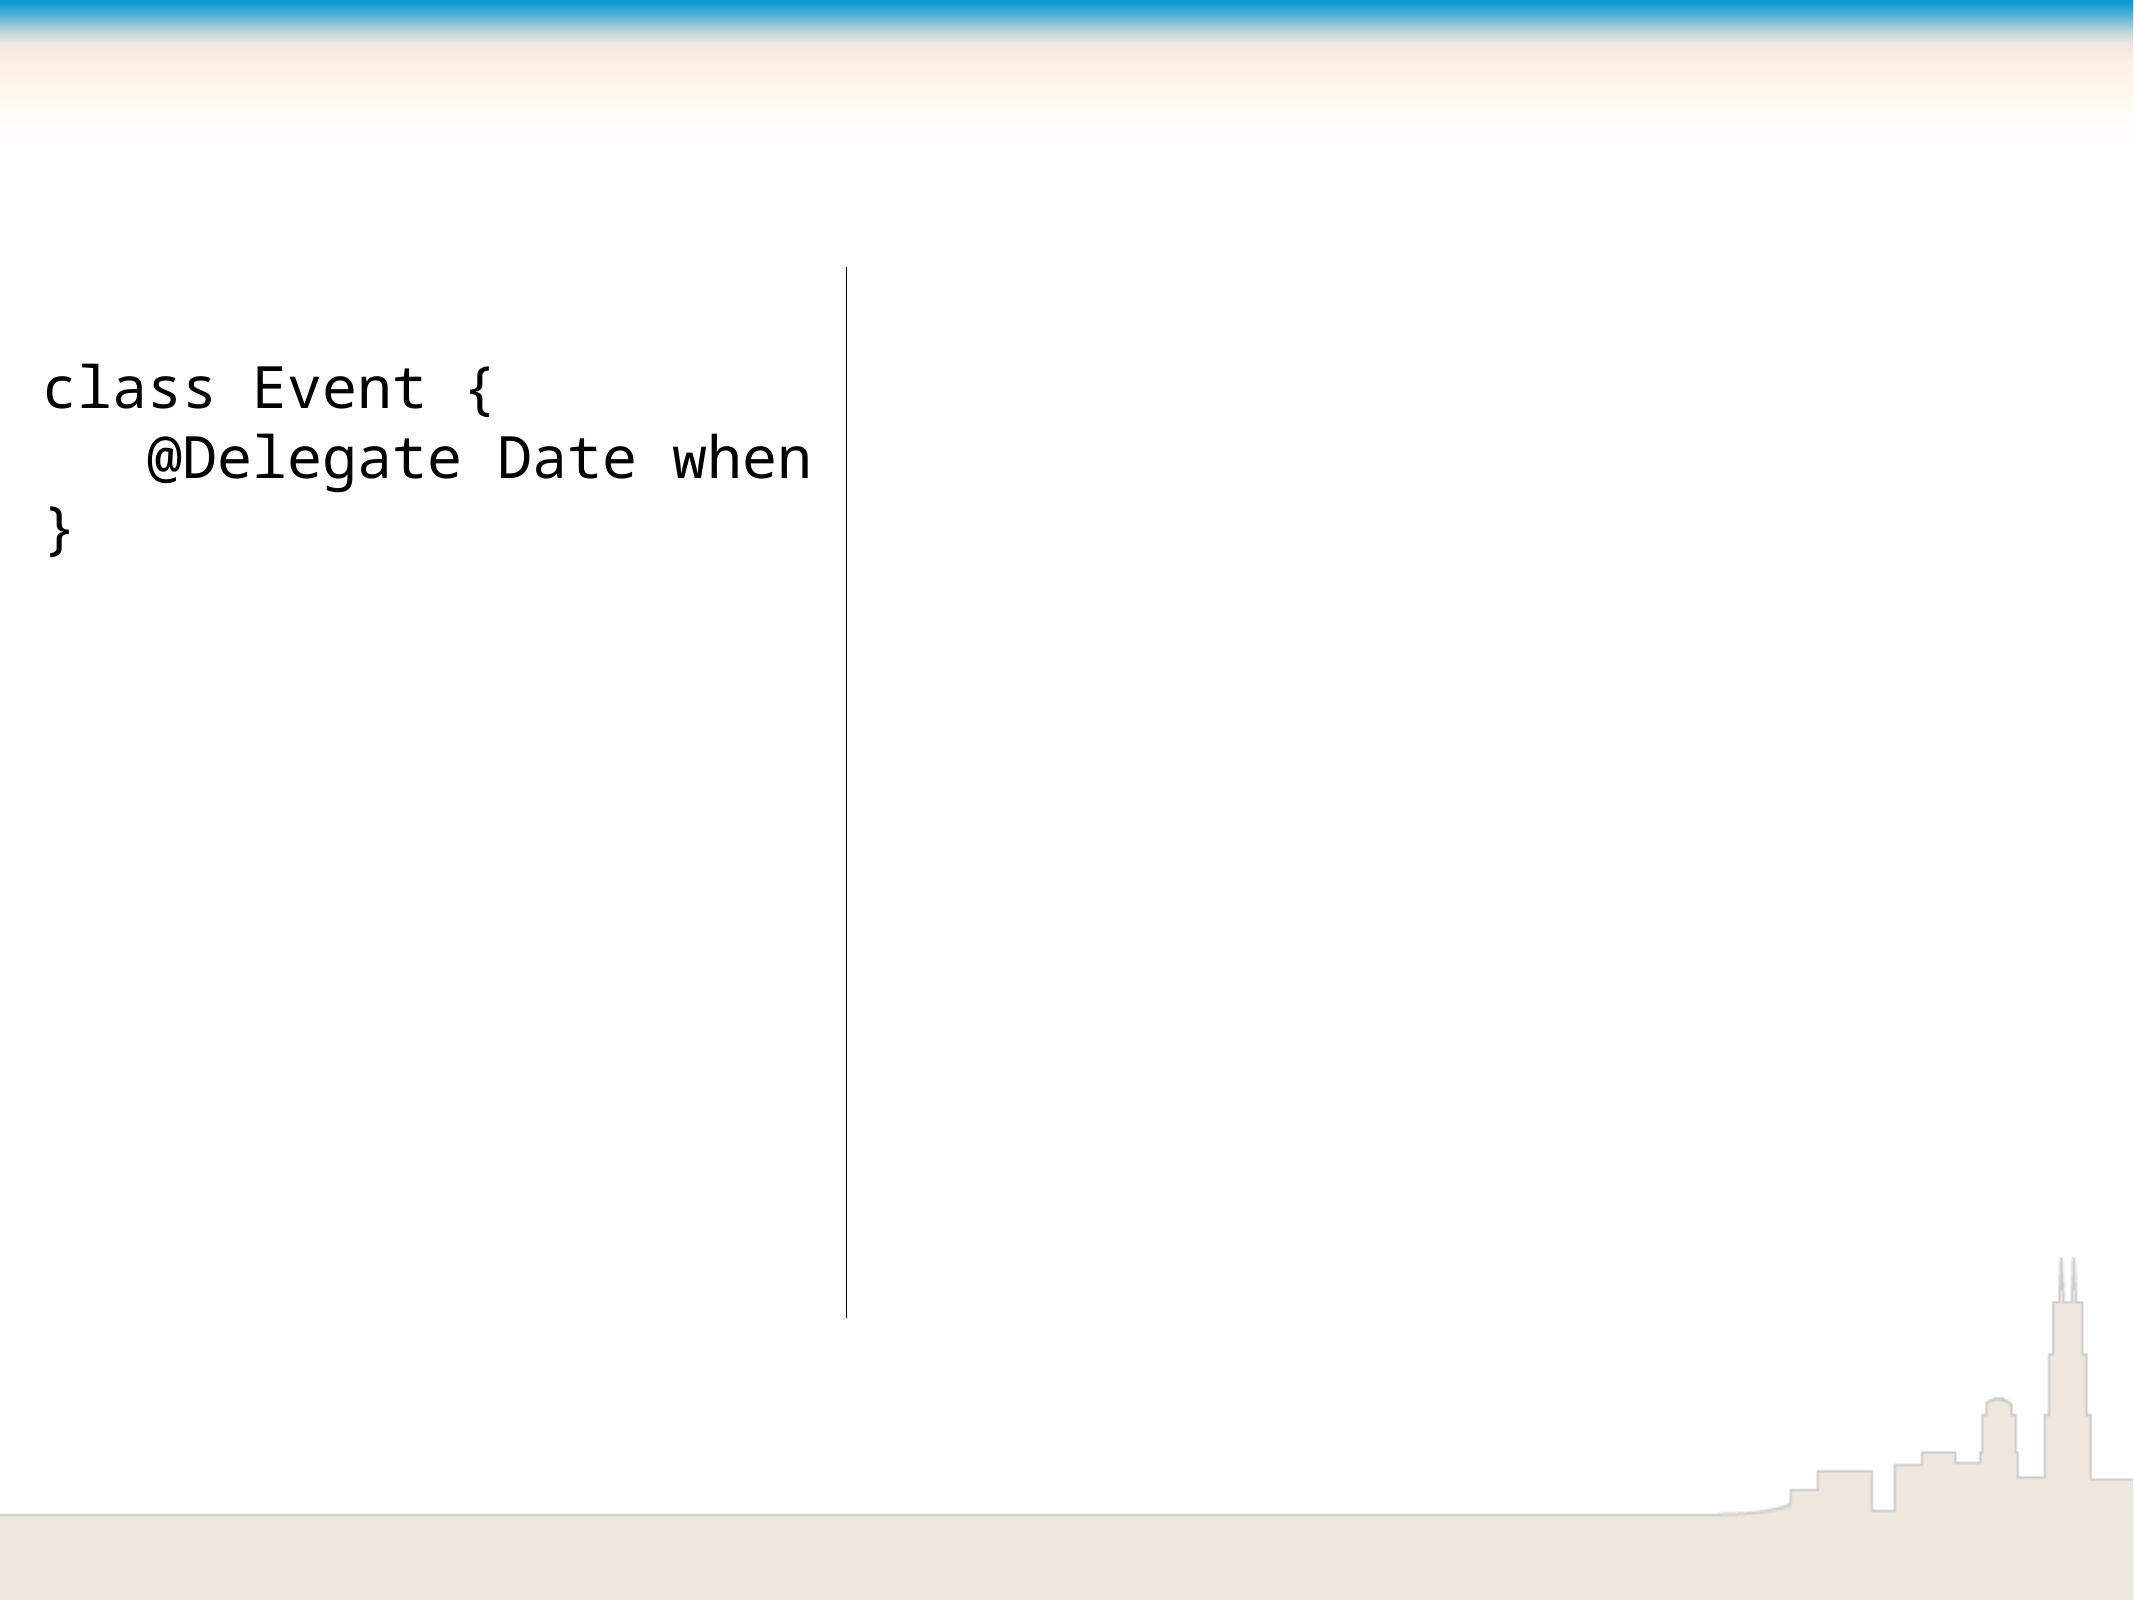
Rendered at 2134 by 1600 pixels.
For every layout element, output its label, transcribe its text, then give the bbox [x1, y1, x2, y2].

text_box class Event { @Delegate Date when } [27, 342, 901, 1318]
picture [0, 4, 2134, 1600]
